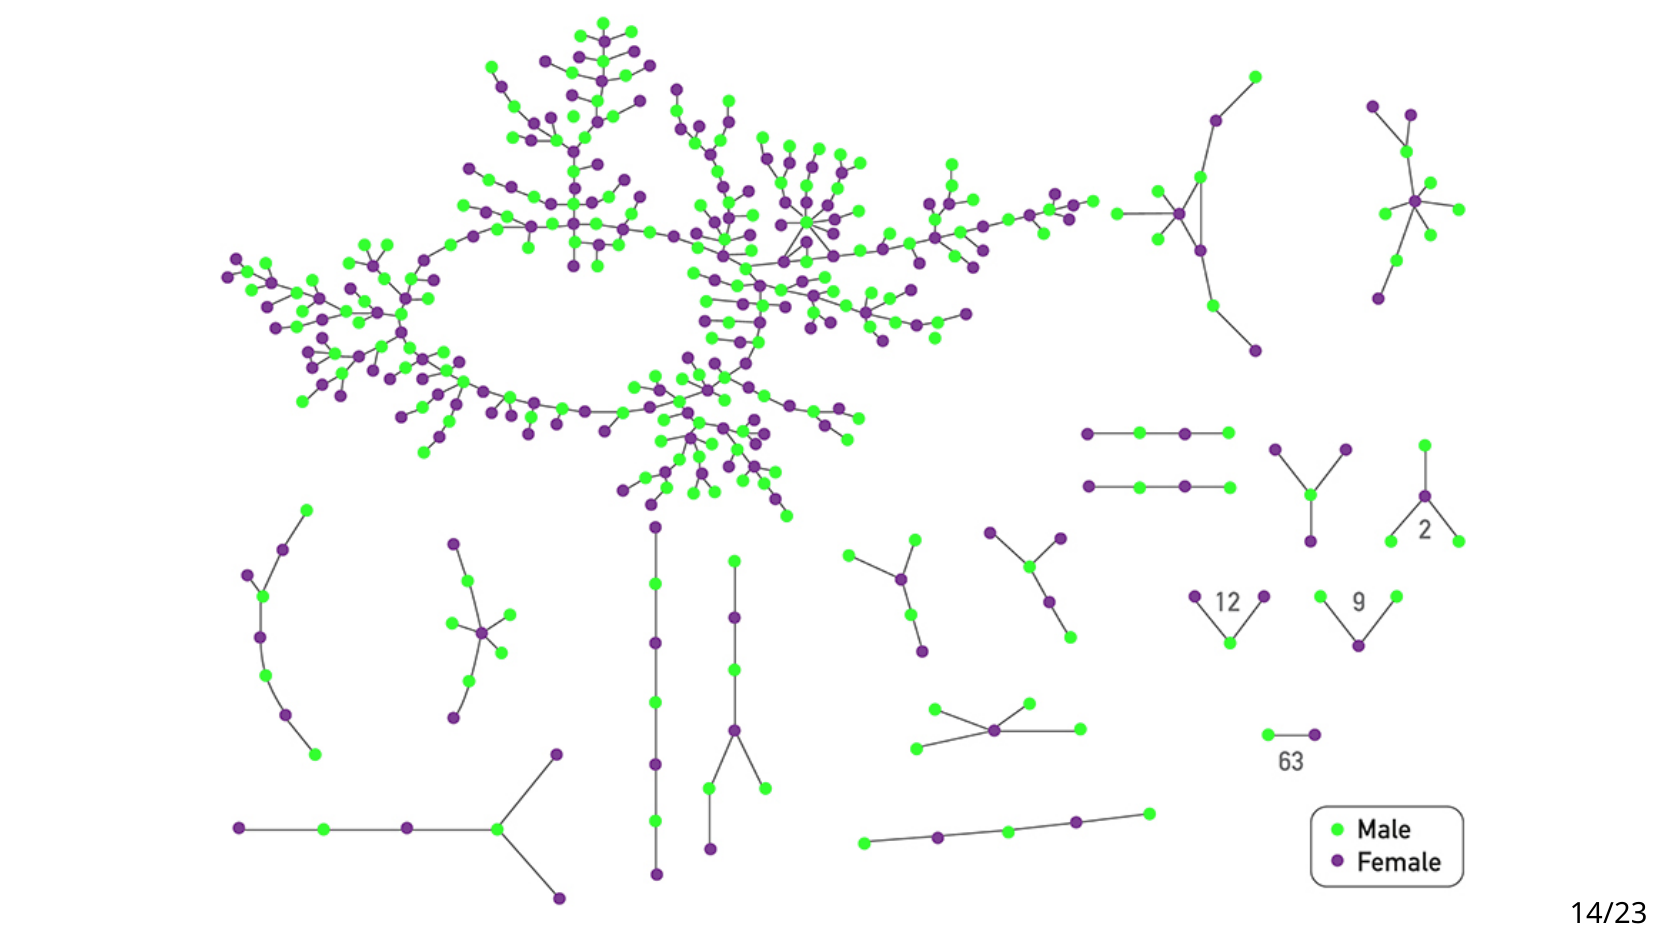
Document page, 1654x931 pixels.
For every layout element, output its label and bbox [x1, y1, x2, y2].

picture [198, 4, 1483, 931]
